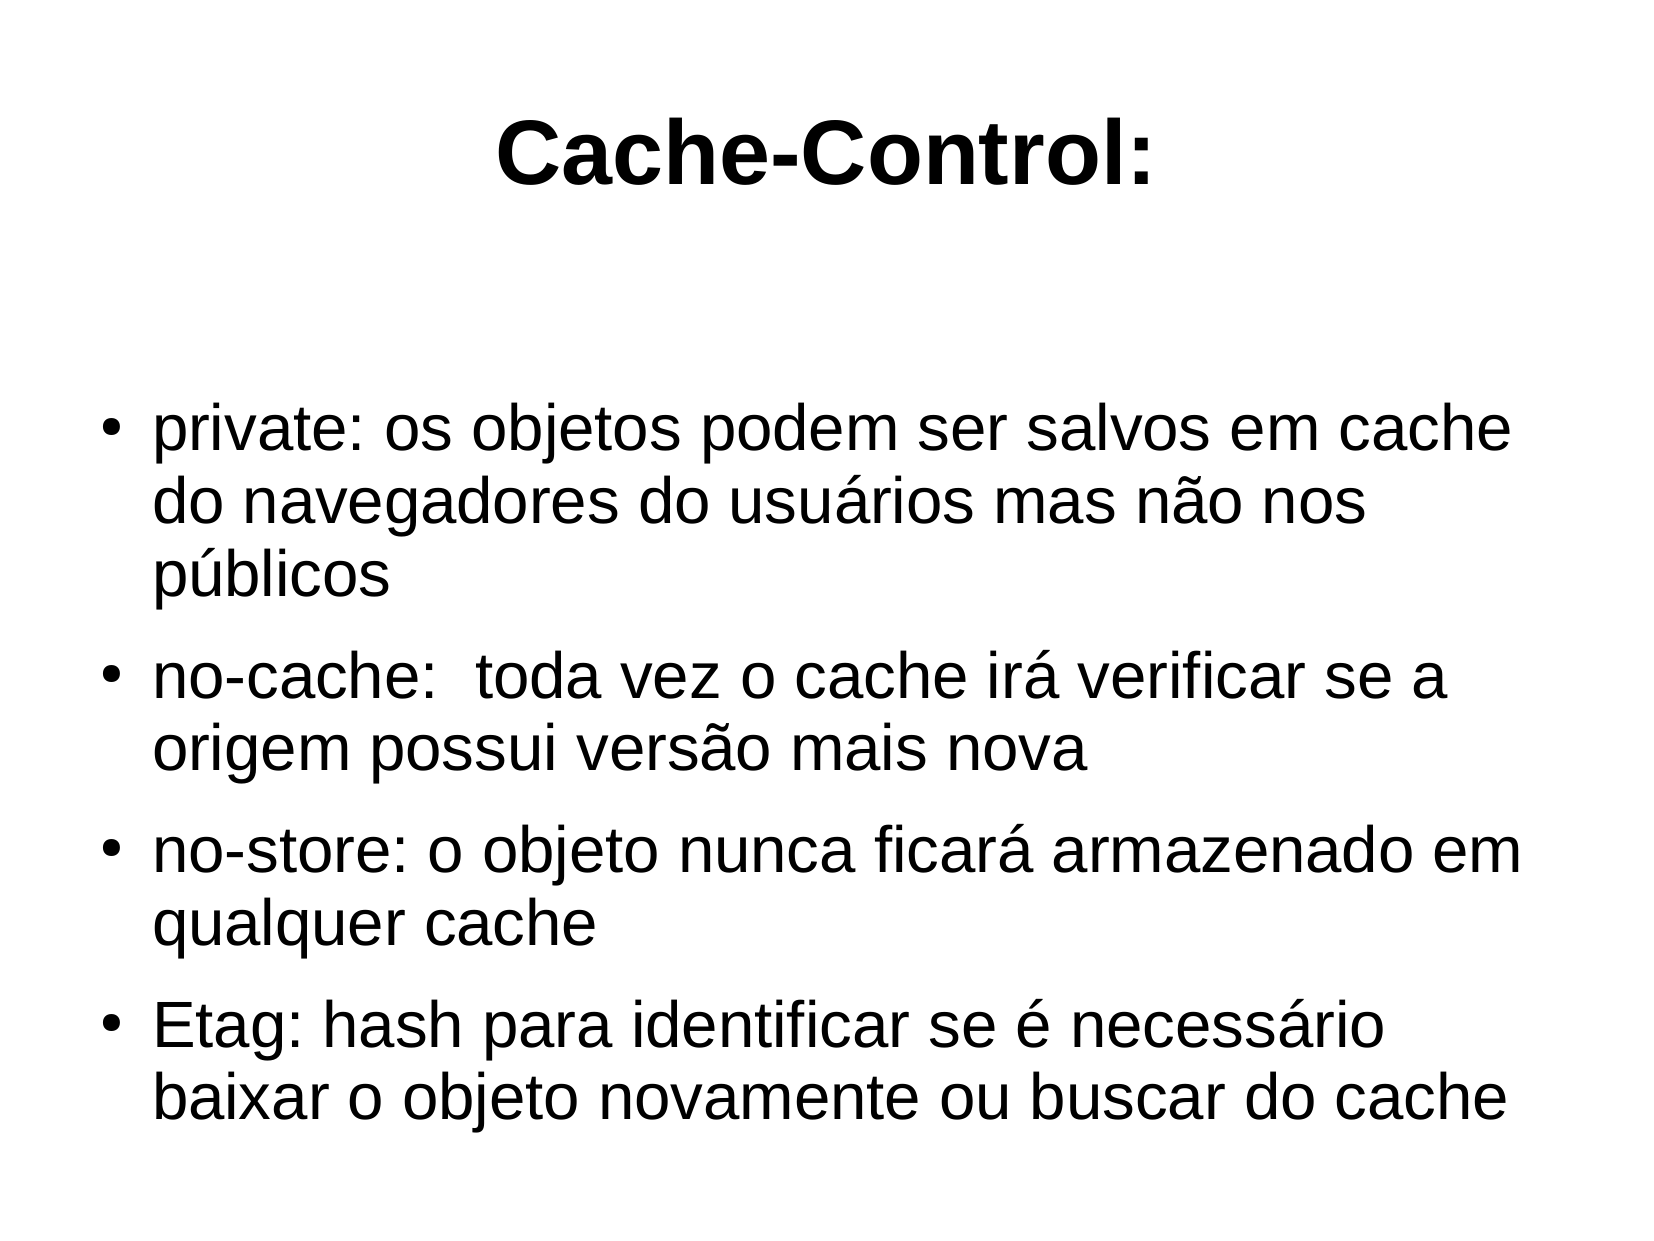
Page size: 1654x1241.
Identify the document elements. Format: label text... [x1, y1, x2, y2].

title Cache-Control: [82, 49, 1571, 257]
list private: os objetos podem ser salvos em cache do navegadores do usuários mas não nos públicos no-cache: toda vez o cache irá verificar se a origem possui versão mais nova no-store: o objeto nunca ficará armazenado em qualquer cache Etag: hash para identificar se é necessário baixar o objeto novamente ou buscar do cache [82, 290, 1538, 1205]
